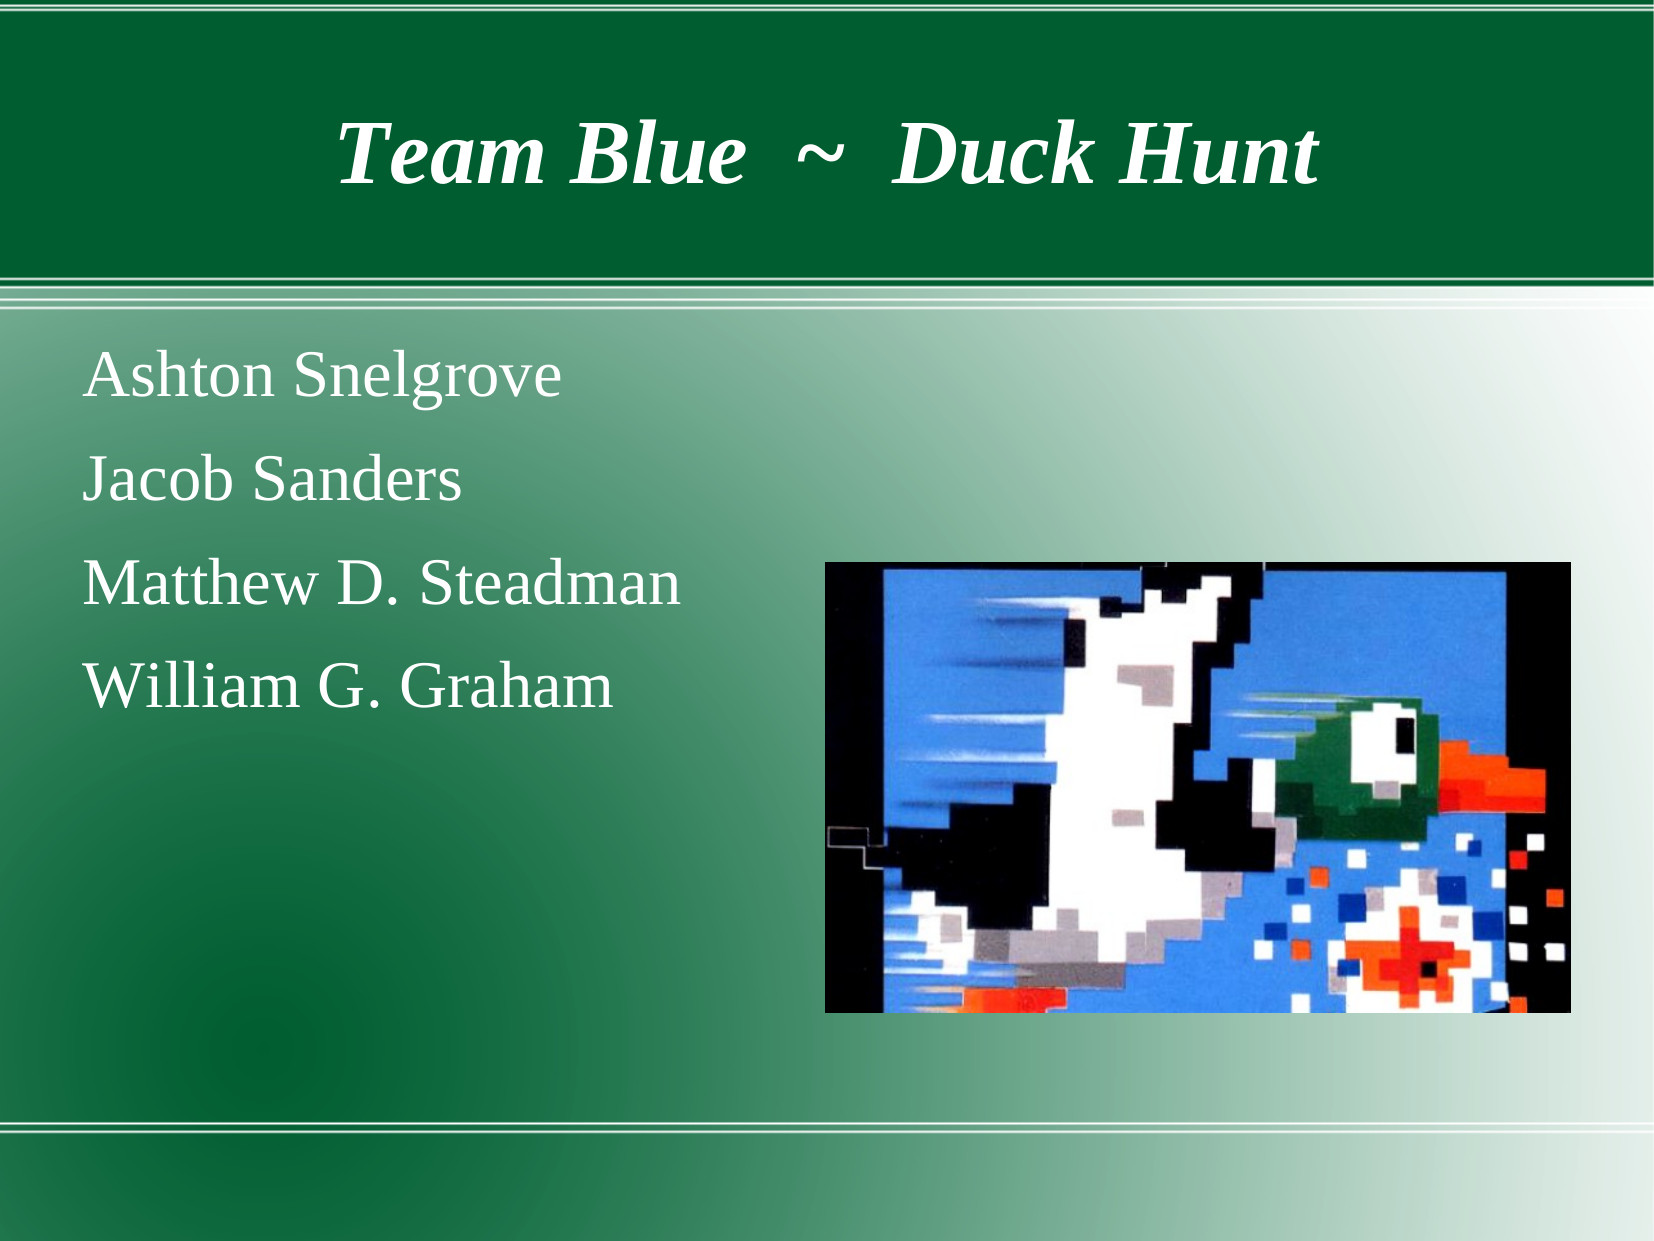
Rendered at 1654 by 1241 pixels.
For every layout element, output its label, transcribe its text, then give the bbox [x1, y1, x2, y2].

title Team Blue ~ Duck Hunt [82, 49, 1571, 257]
picture [0, 0, 1654, 1241]
list Ashton Snelgrove Jacob Sanders Matthew D. Steadman William G. Graham [82, 337, 809, 1052]
